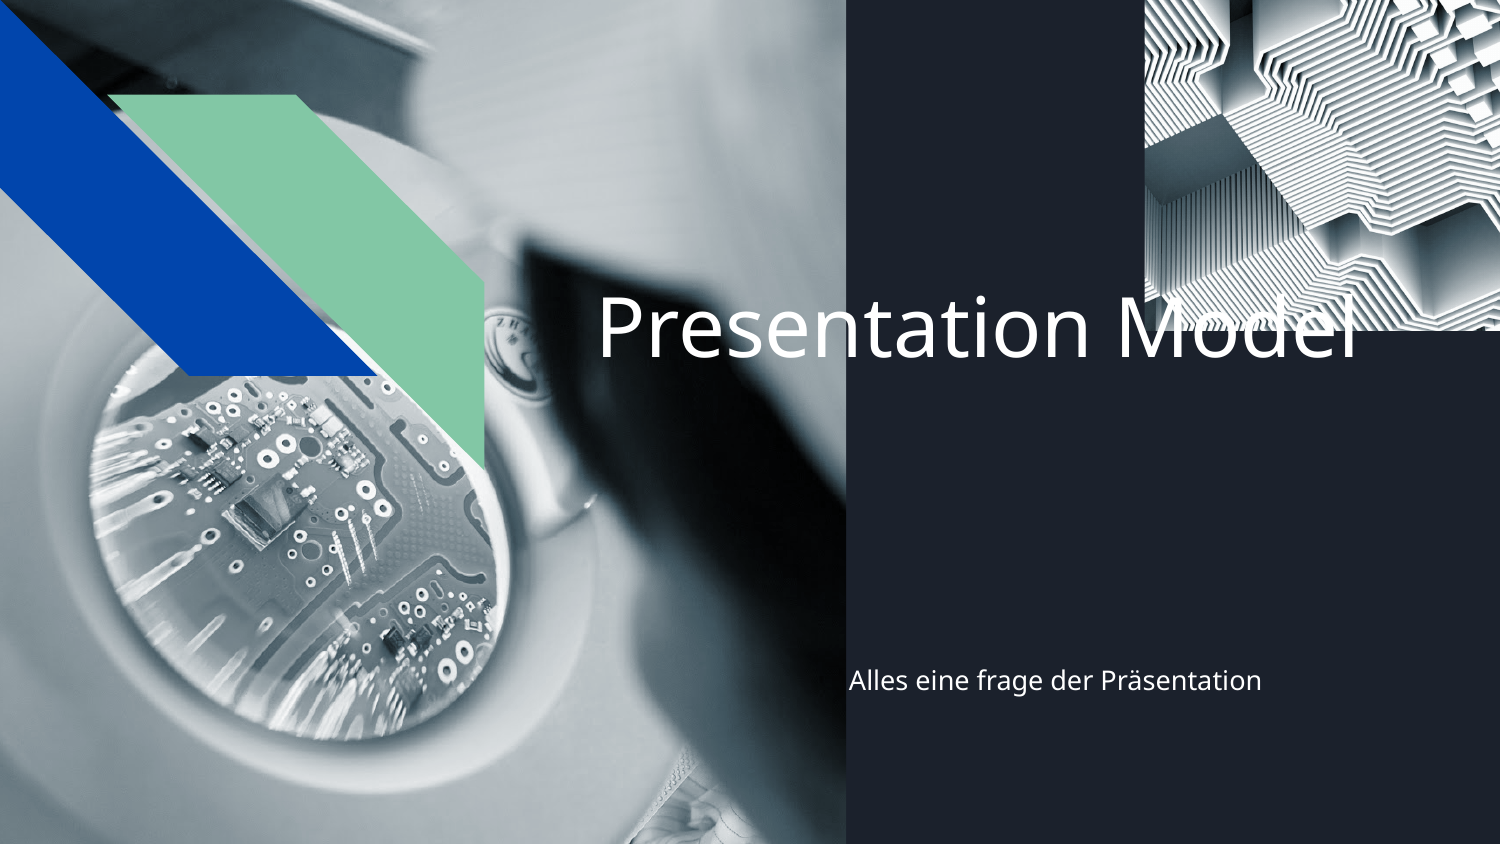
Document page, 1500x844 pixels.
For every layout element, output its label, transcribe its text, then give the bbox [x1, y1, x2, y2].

picture [1365, 0, 1500, 189]
title Presentation Model [580, 258, 1404, 518]
subtitle Alles eine frage der Präsentation [833, 643, 1404, 727]
picture [10, 0, 438, 197]
